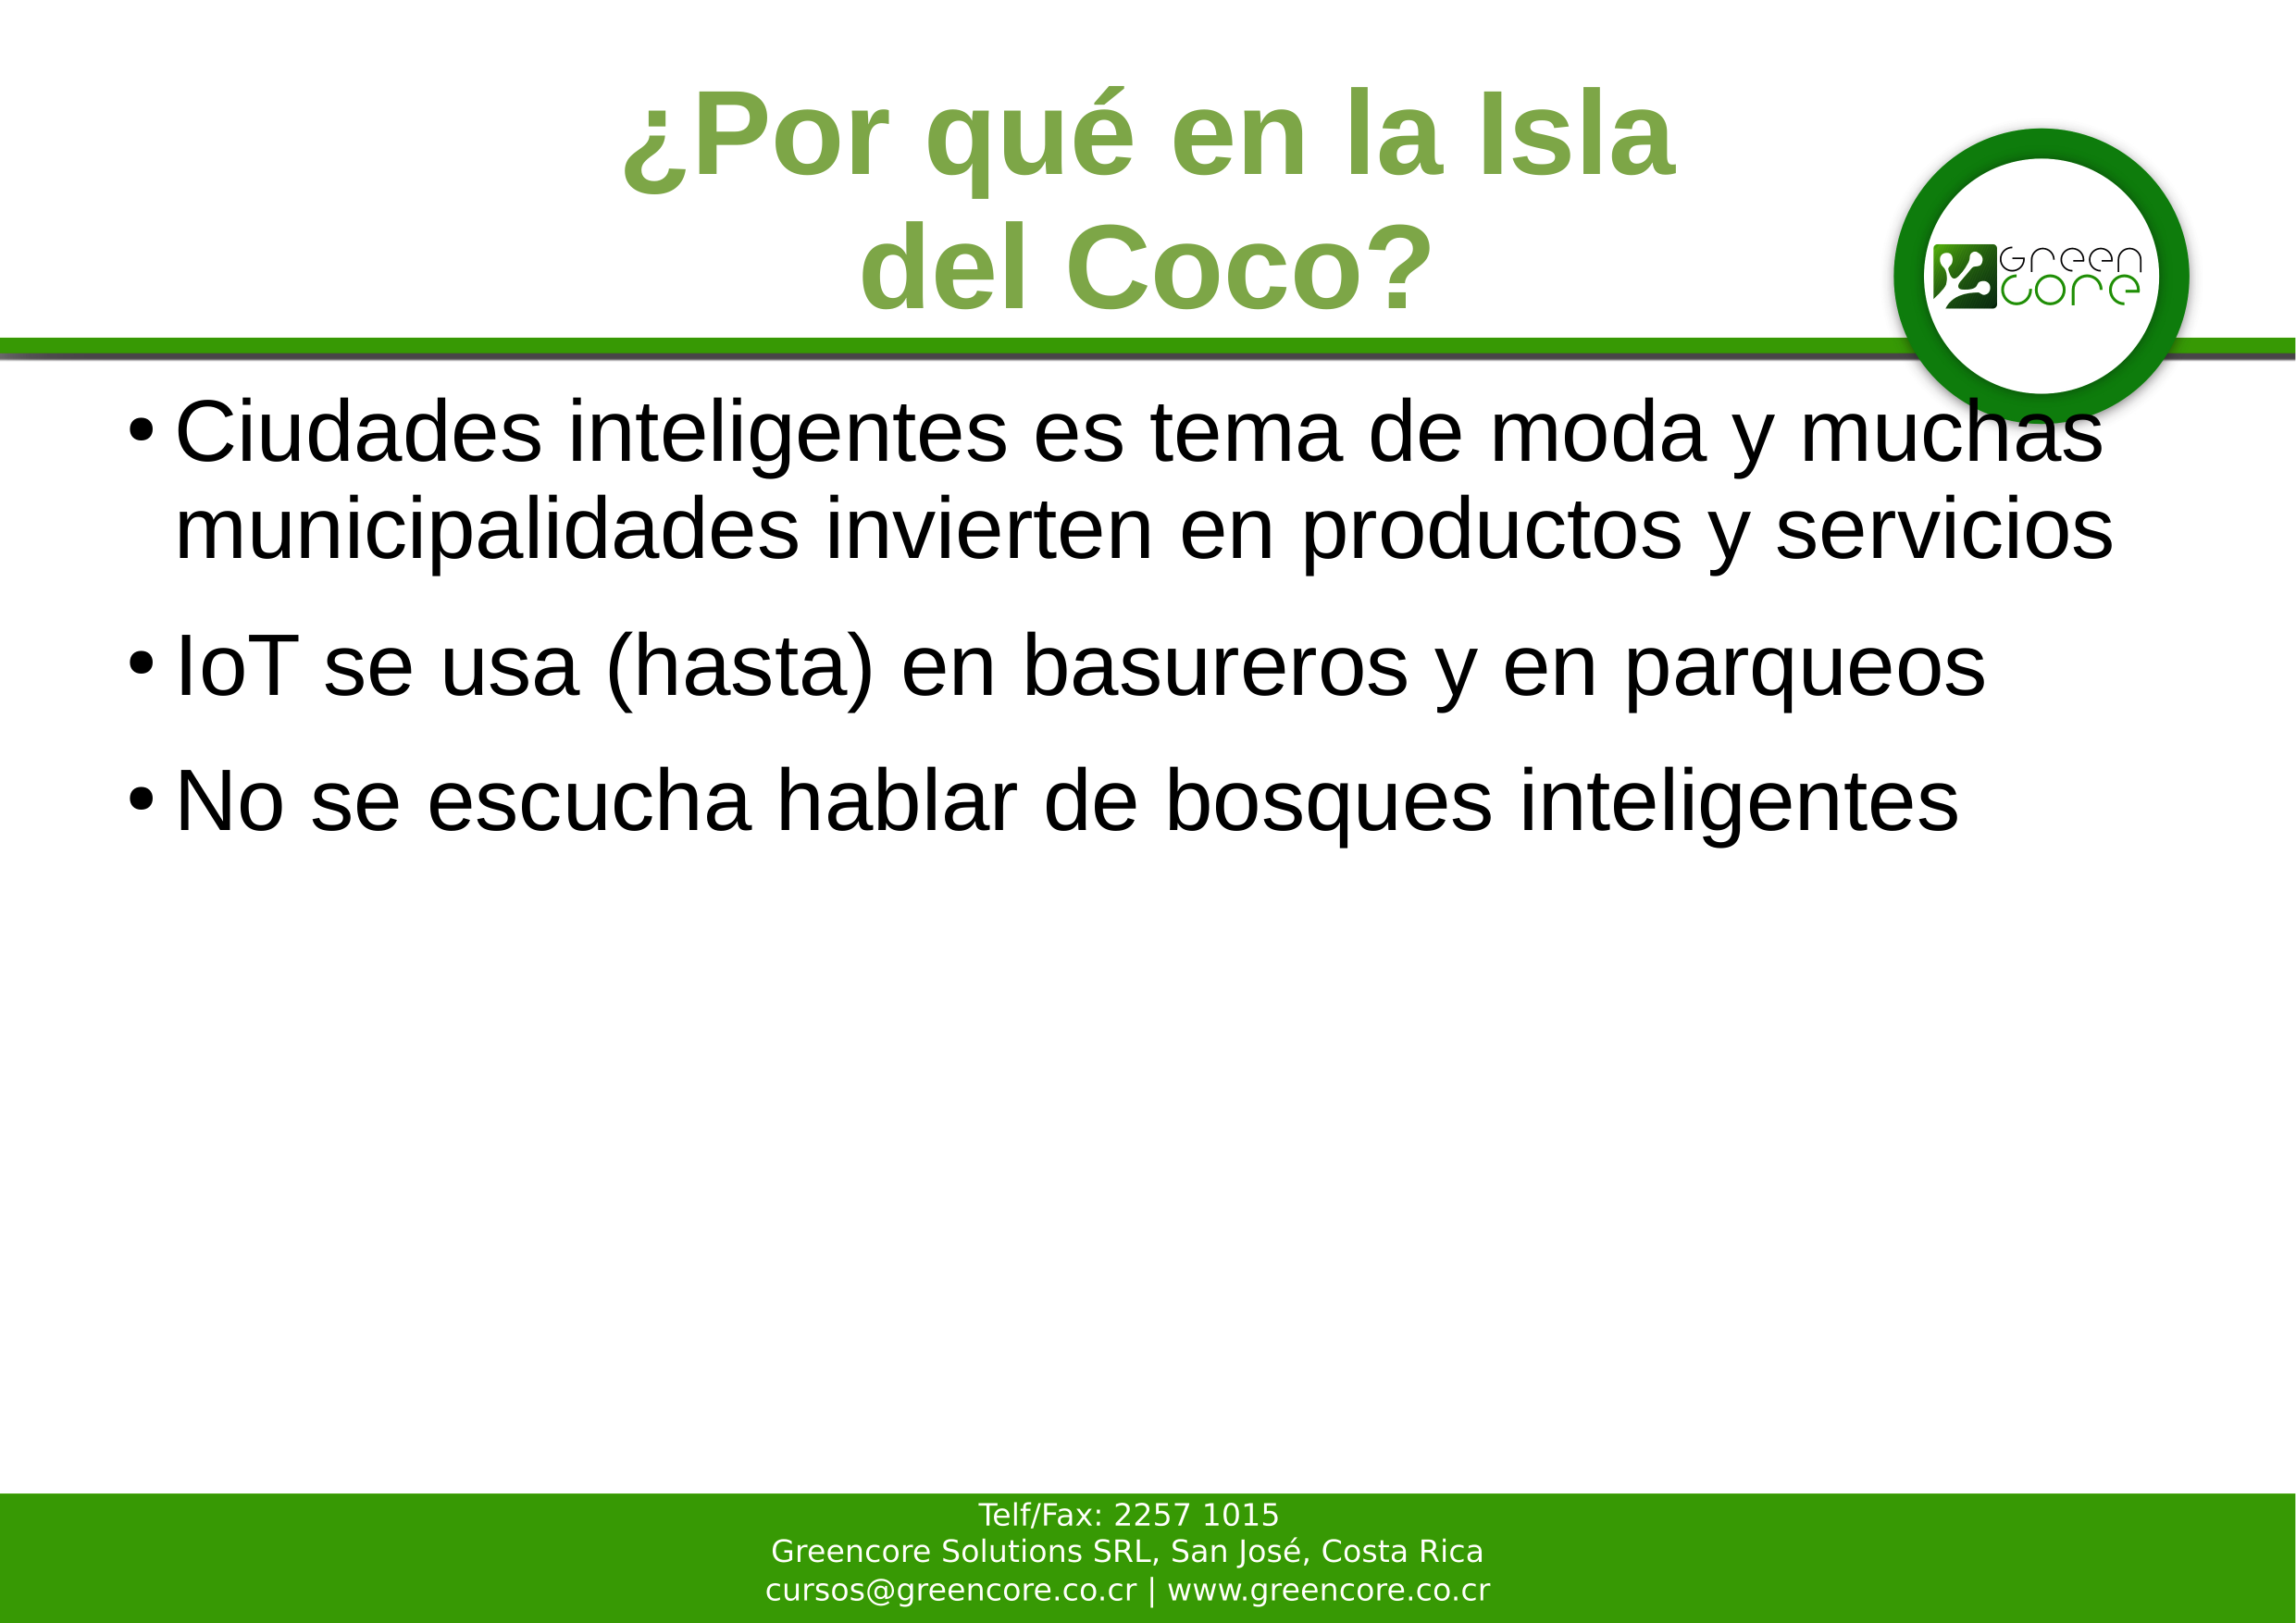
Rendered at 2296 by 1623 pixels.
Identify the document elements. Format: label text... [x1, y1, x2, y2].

list Ciudades inteligentes es tema de moda y muchas municipalidades invierten en productos y servicios IoT se usa (hasta) en basureros y en parqueos No se escucha hablar de bosques inteligentes [109, 382, 2176, 1492]
title ¿Por qué en la Isla del Coco? [115, 64, 2181, 336]
picture [0, 0, 2296, 1623]
